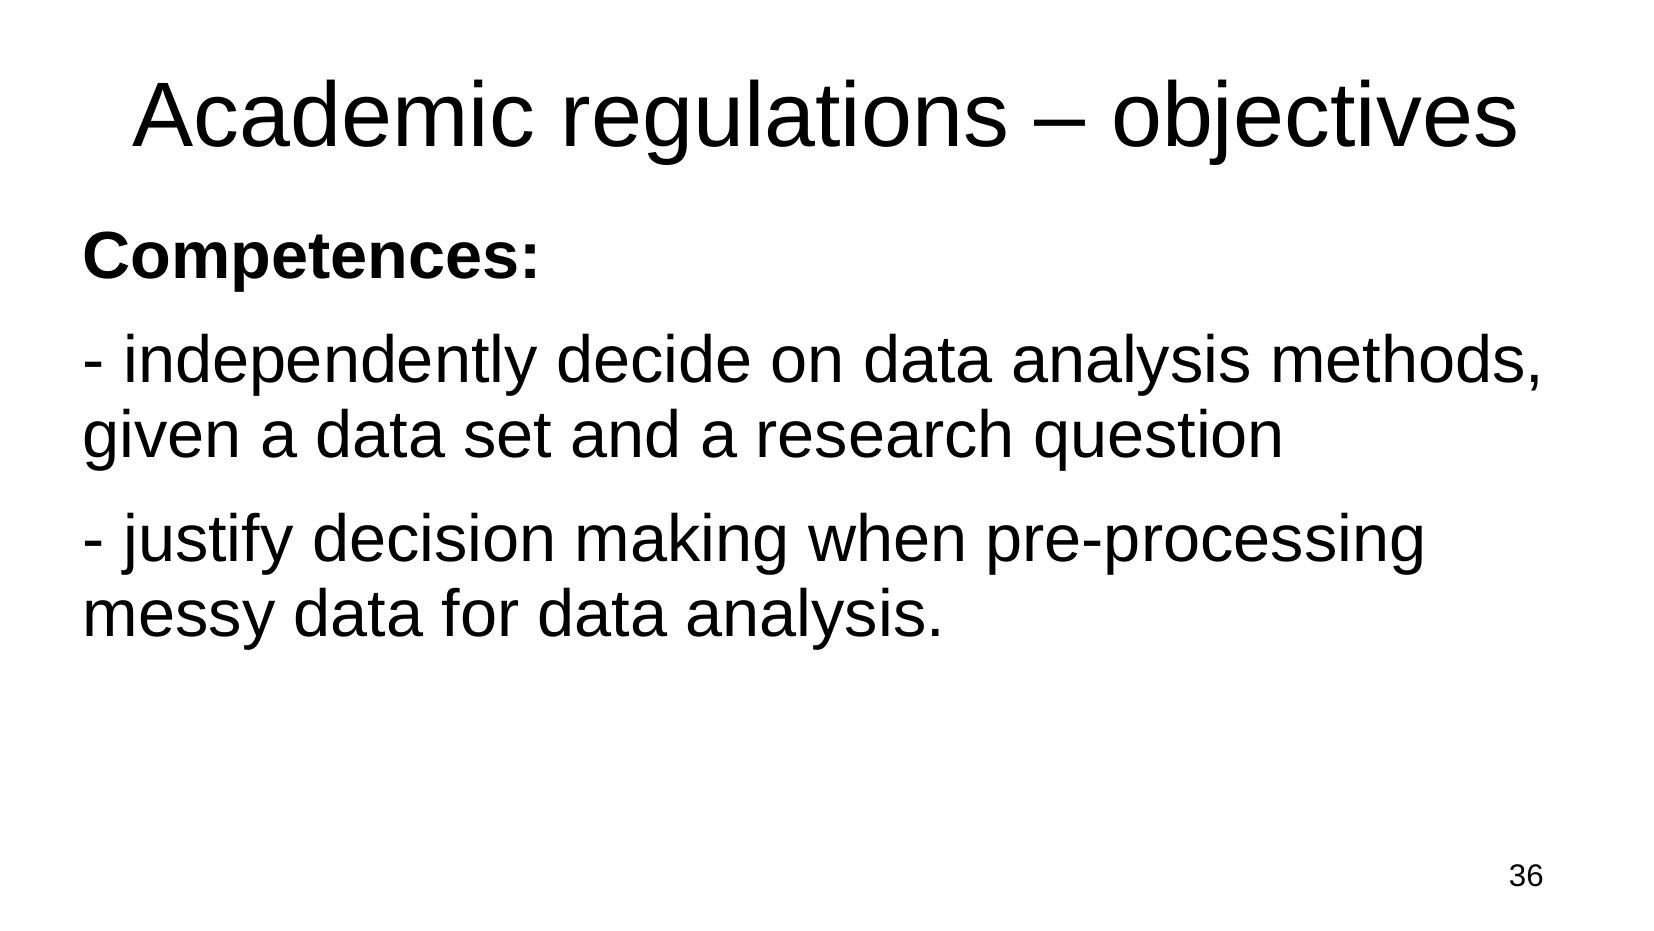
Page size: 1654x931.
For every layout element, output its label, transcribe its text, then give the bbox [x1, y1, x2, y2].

text_box <nummer> [1494, 850, 1654, 921]
title Academic regulations – objectives [82, 37, 1571, 193]
list Competences: - independently decide on data analysis methods, given a data set and a research question - justify decision making when pre-processing messy data for data analysis. [82, 217, 1571, 758]
